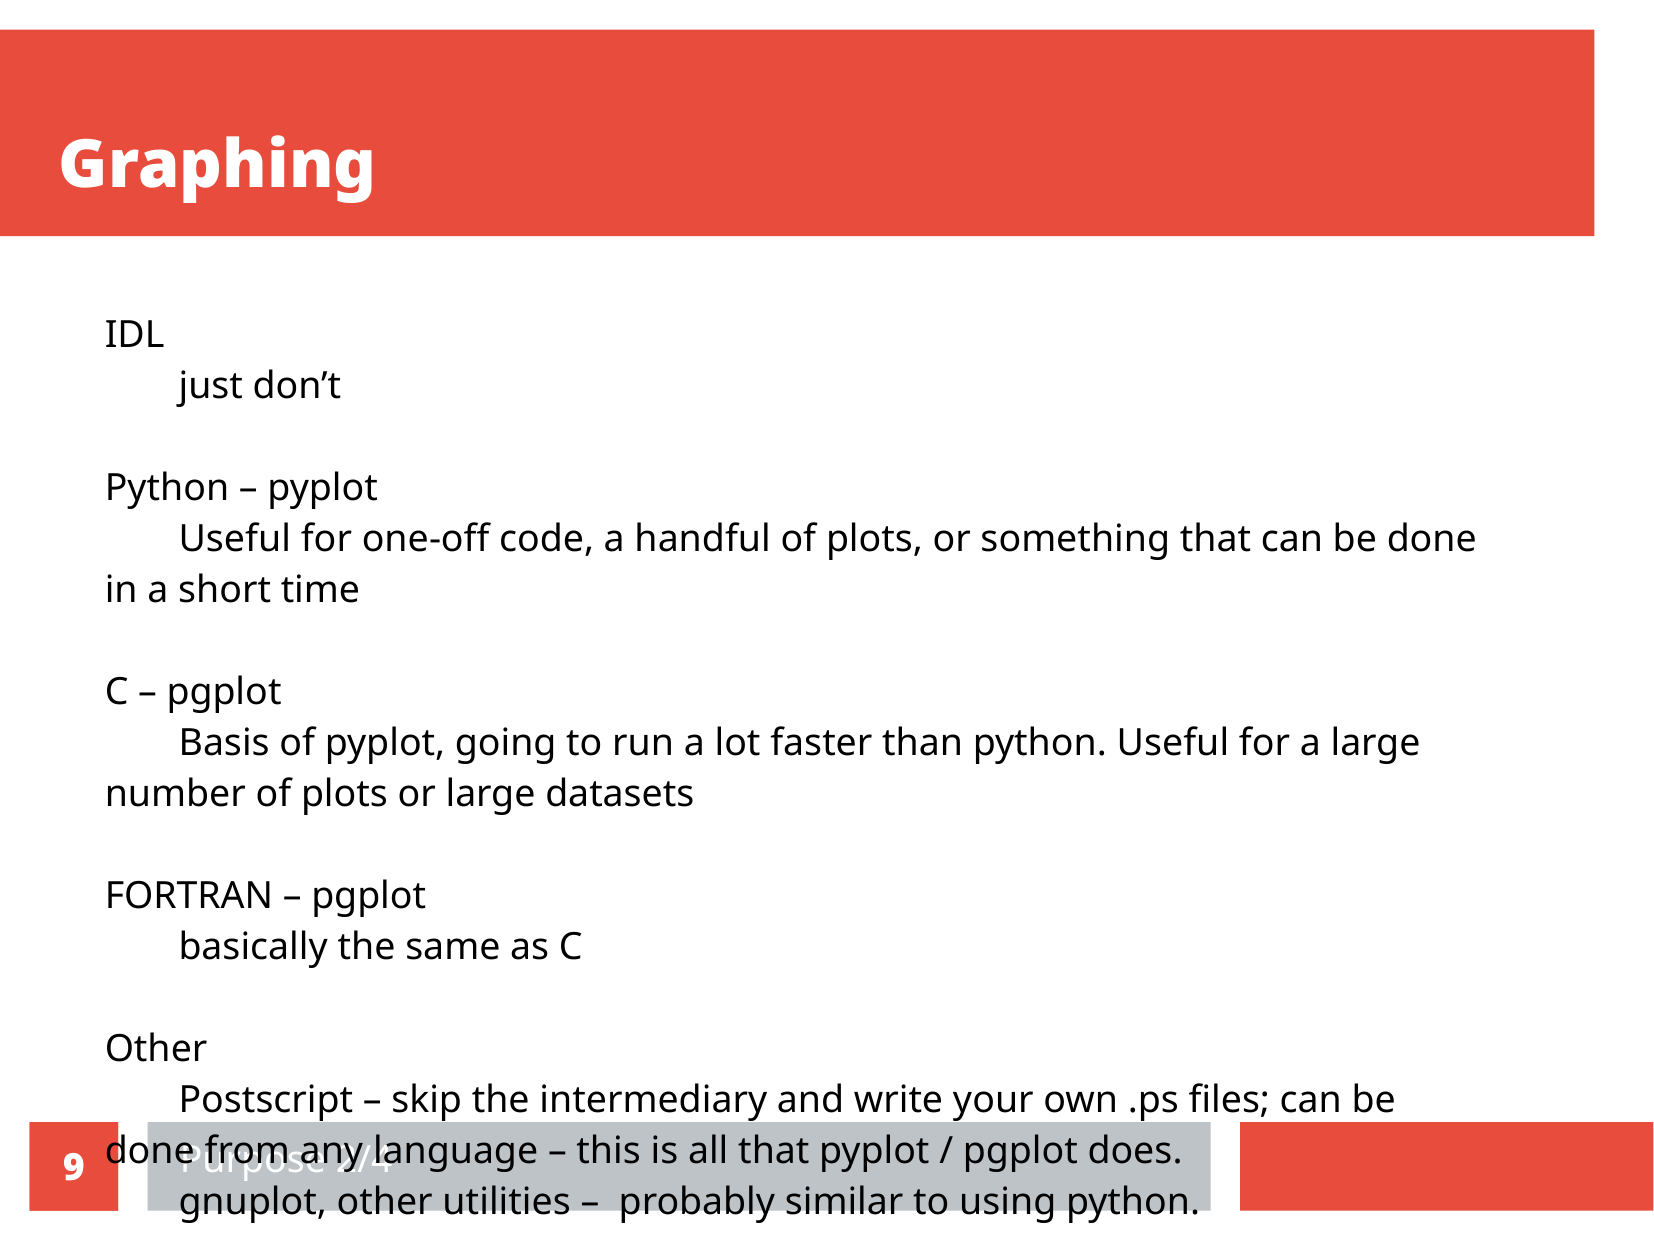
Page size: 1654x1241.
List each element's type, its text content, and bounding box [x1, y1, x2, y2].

text_box Purpose 2/4 [165, 1142, 736, 1184]
text_box IDL just don’t Python – pyplot Useful for one-off code, a handful of plots, or something that can be done in a short time C – pgplot Basis of pyplot, going to run a lot faster than python. Useful for a large number of plots or large datasets FORTRAN – pgplot basically the same as C Other Postscript – skip the intermediary and write your own .ps files; can be done from any language – this is all that pyplot / pgplot does. gnuplot, other utilities – probably similar to using python. [90, 300, 1501, 1142]
title Graphing [59, 59, 1595, 207]
